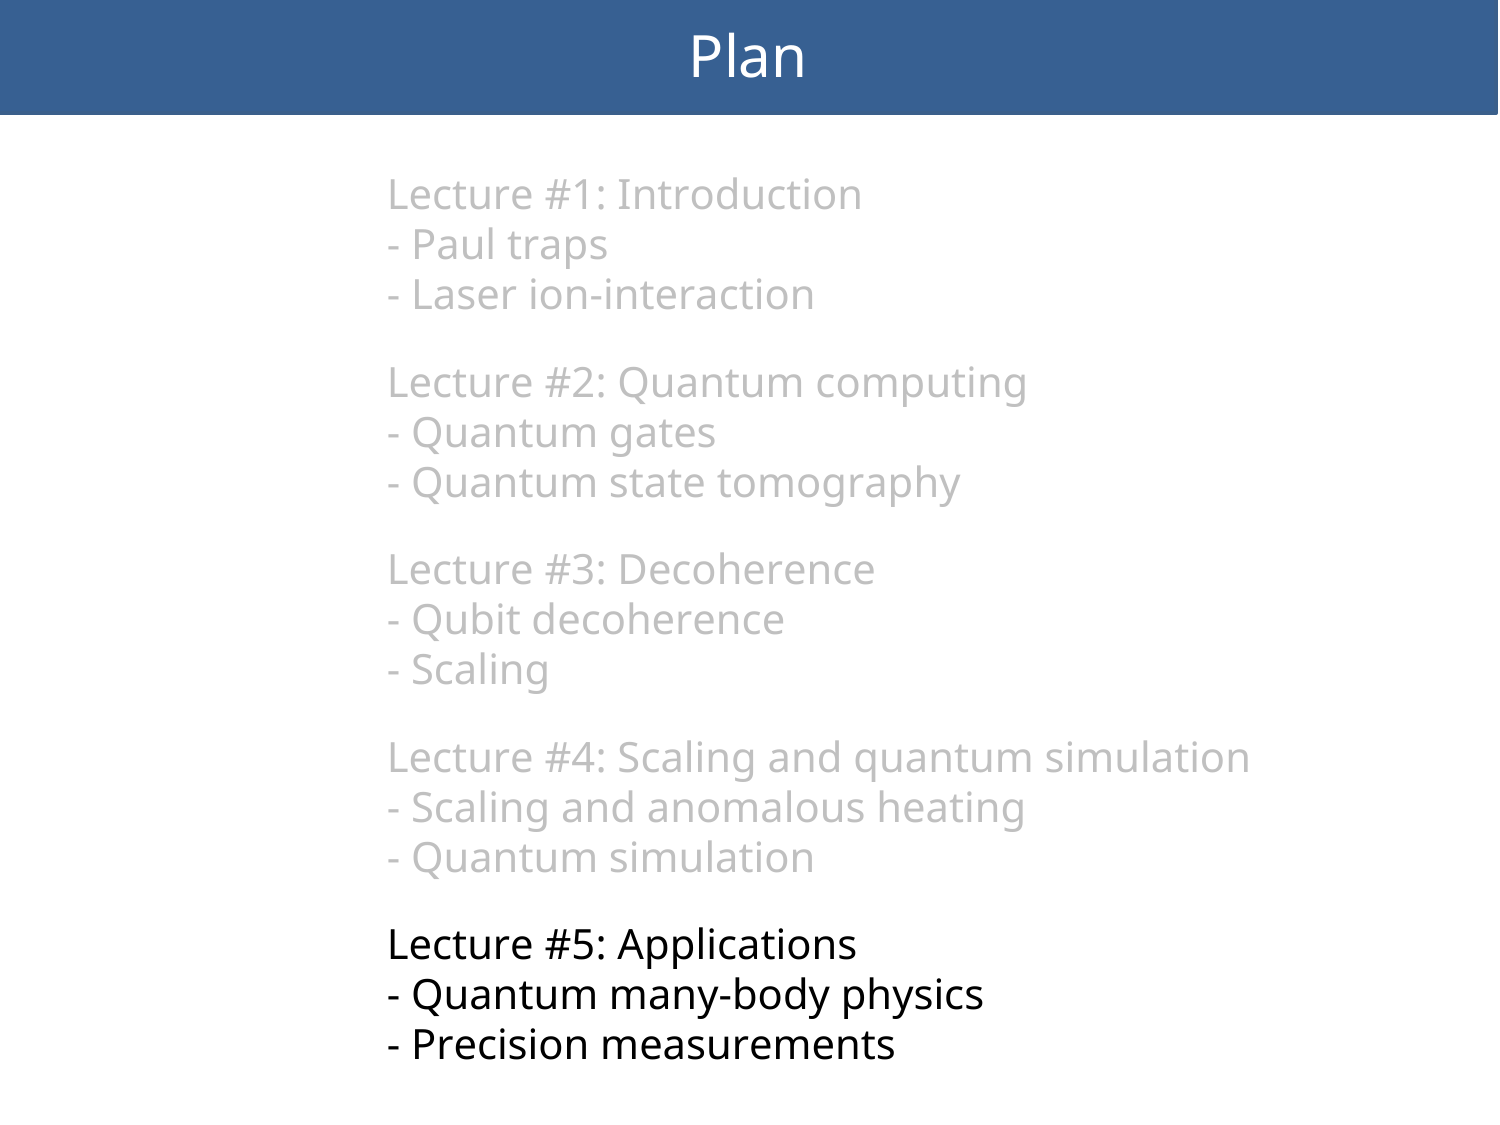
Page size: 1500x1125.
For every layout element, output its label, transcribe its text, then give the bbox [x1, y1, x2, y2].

title Plan [0, 0, 1497, 122]
text_box Lecture #1: Introduction - Paul traps - Laser ion-interaction Lecture #2: Quantum computing - Quantum gates - Quantum state tomography Lecture #3: Decoherence - Qubit decoherence - Scaling Lecture #4: Scaling and quantum simulation - Scaling and anomalous heating - Quantum simulation Lecture #5: Applications - Quantum many-body physics - Precision measurements [372, 160, 1206, 1076]
